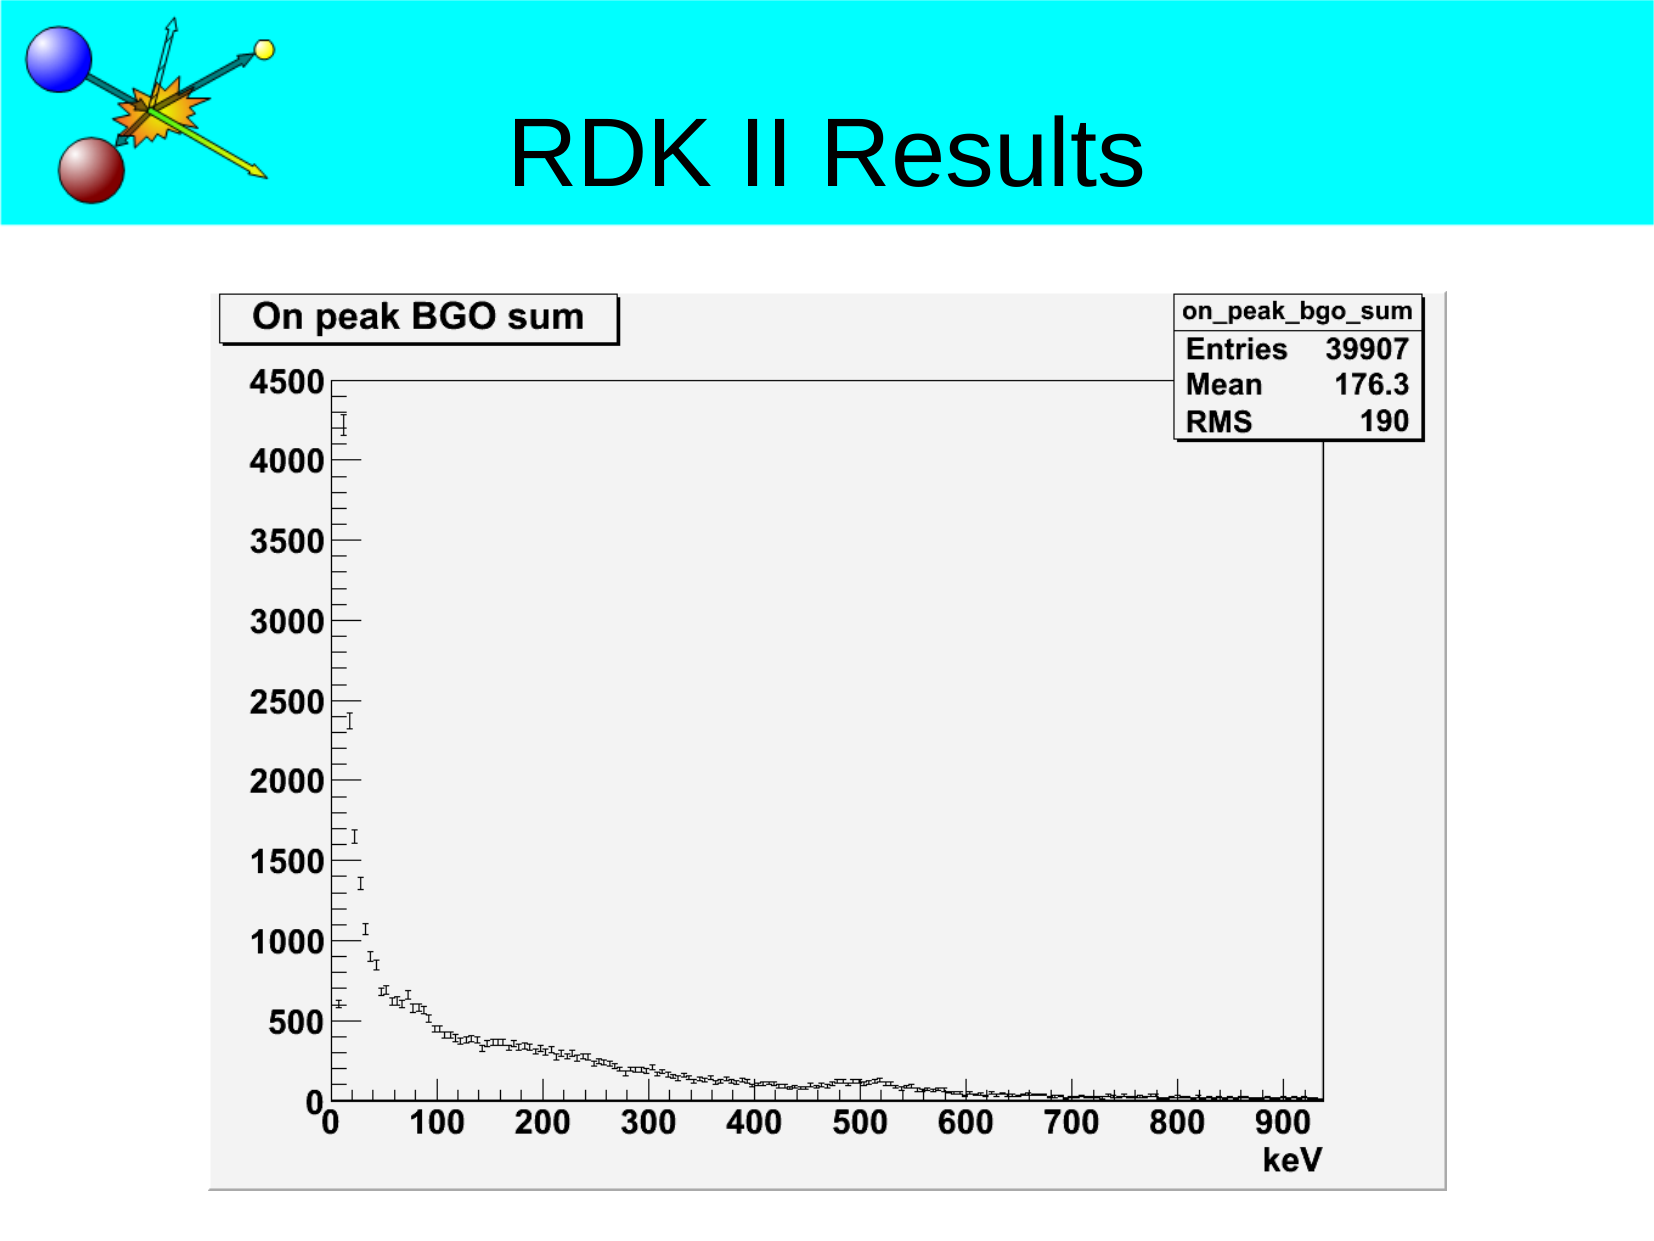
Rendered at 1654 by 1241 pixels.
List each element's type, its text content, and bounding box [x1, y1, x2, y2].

picture [0, 0, 1654, 1241]
title RDK II Results [82, 49, 1571, 257]
